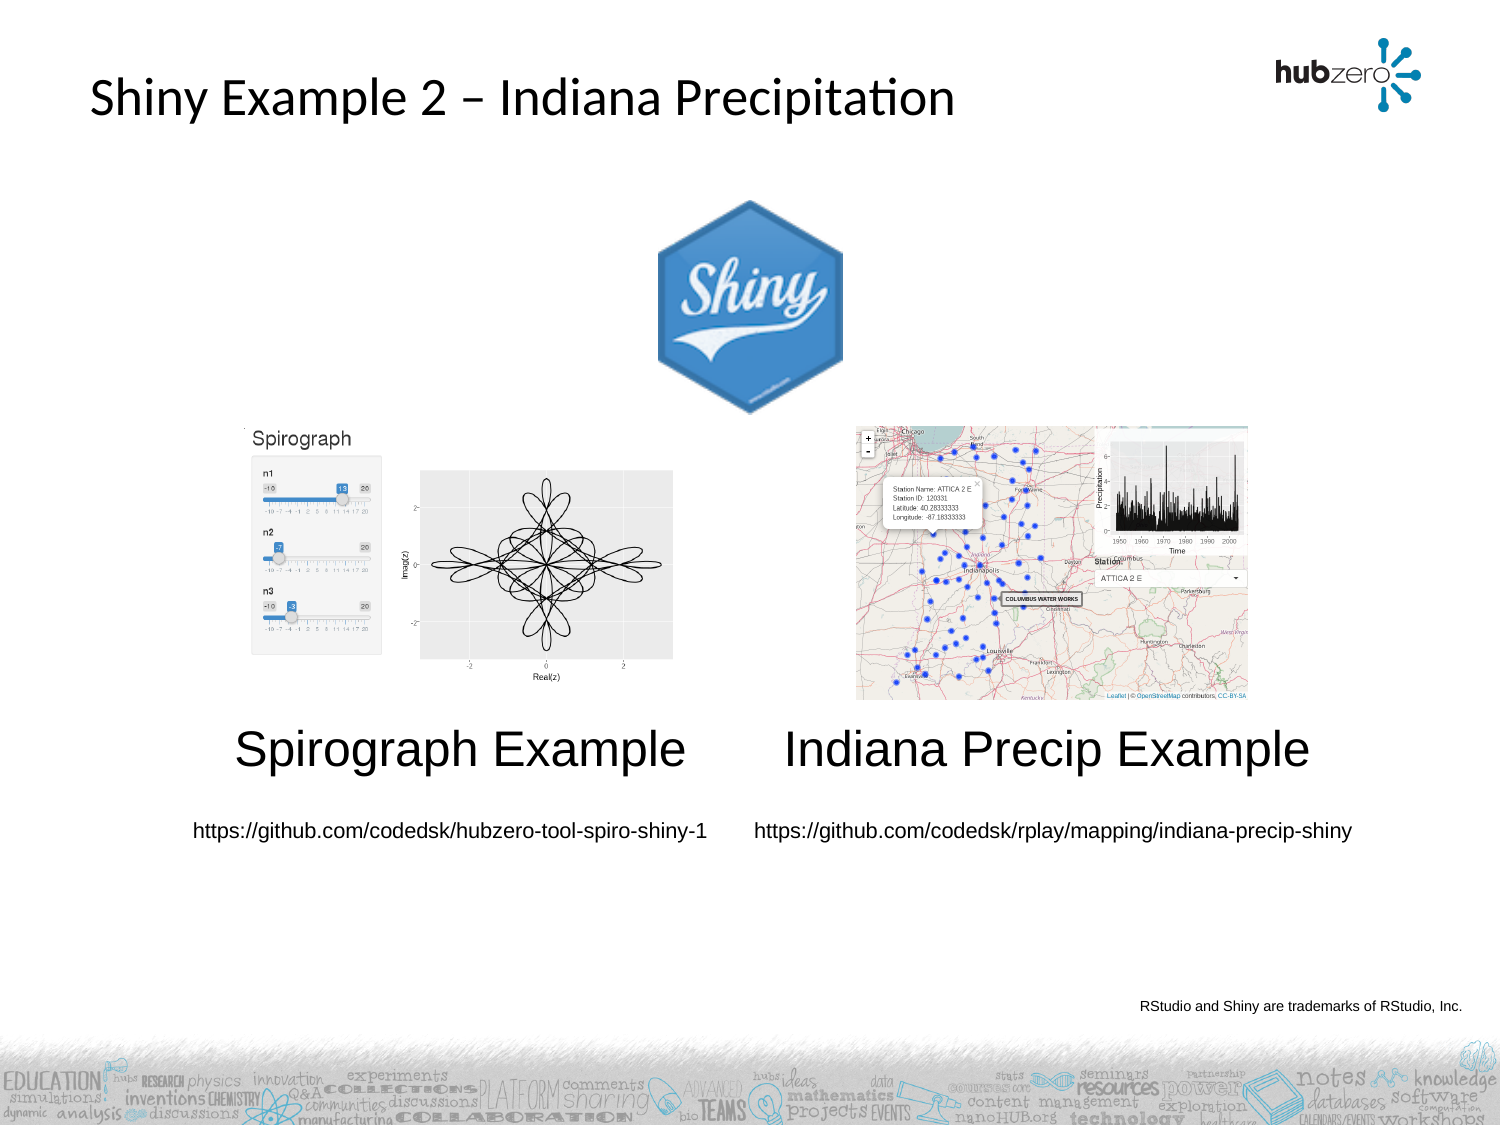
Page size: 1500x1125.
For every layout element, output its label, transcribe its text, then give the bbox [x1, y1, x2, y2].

text_box https://github.com/codedsk/hubzero-tool-spiro-shiny-1 [178, 809, 724, 870]
picture [0, 1034, 1500, 1125]
picture [658, 200, 843, 415]
picture [856, 426, 1248, 701]
text_box RStudio and Shiny are trademarks of RStudio, Inc. [1125, 990, 1478, 1023]
text_box Spirograph Example [219, 709, 702, 785]
title Shiny Example 2 – Indiana Precipitation [75, 44, 1426, 144]
picture [244, 427, 680, 683]
text_box https://github.com/codedsk/rplay/mapping/indiana-precip-shiny [739, 809, 1369, 870]
text_box Indiana Precip Example [768, 709, 1326, 785]
picture [1272, 35, 1424, 44]
